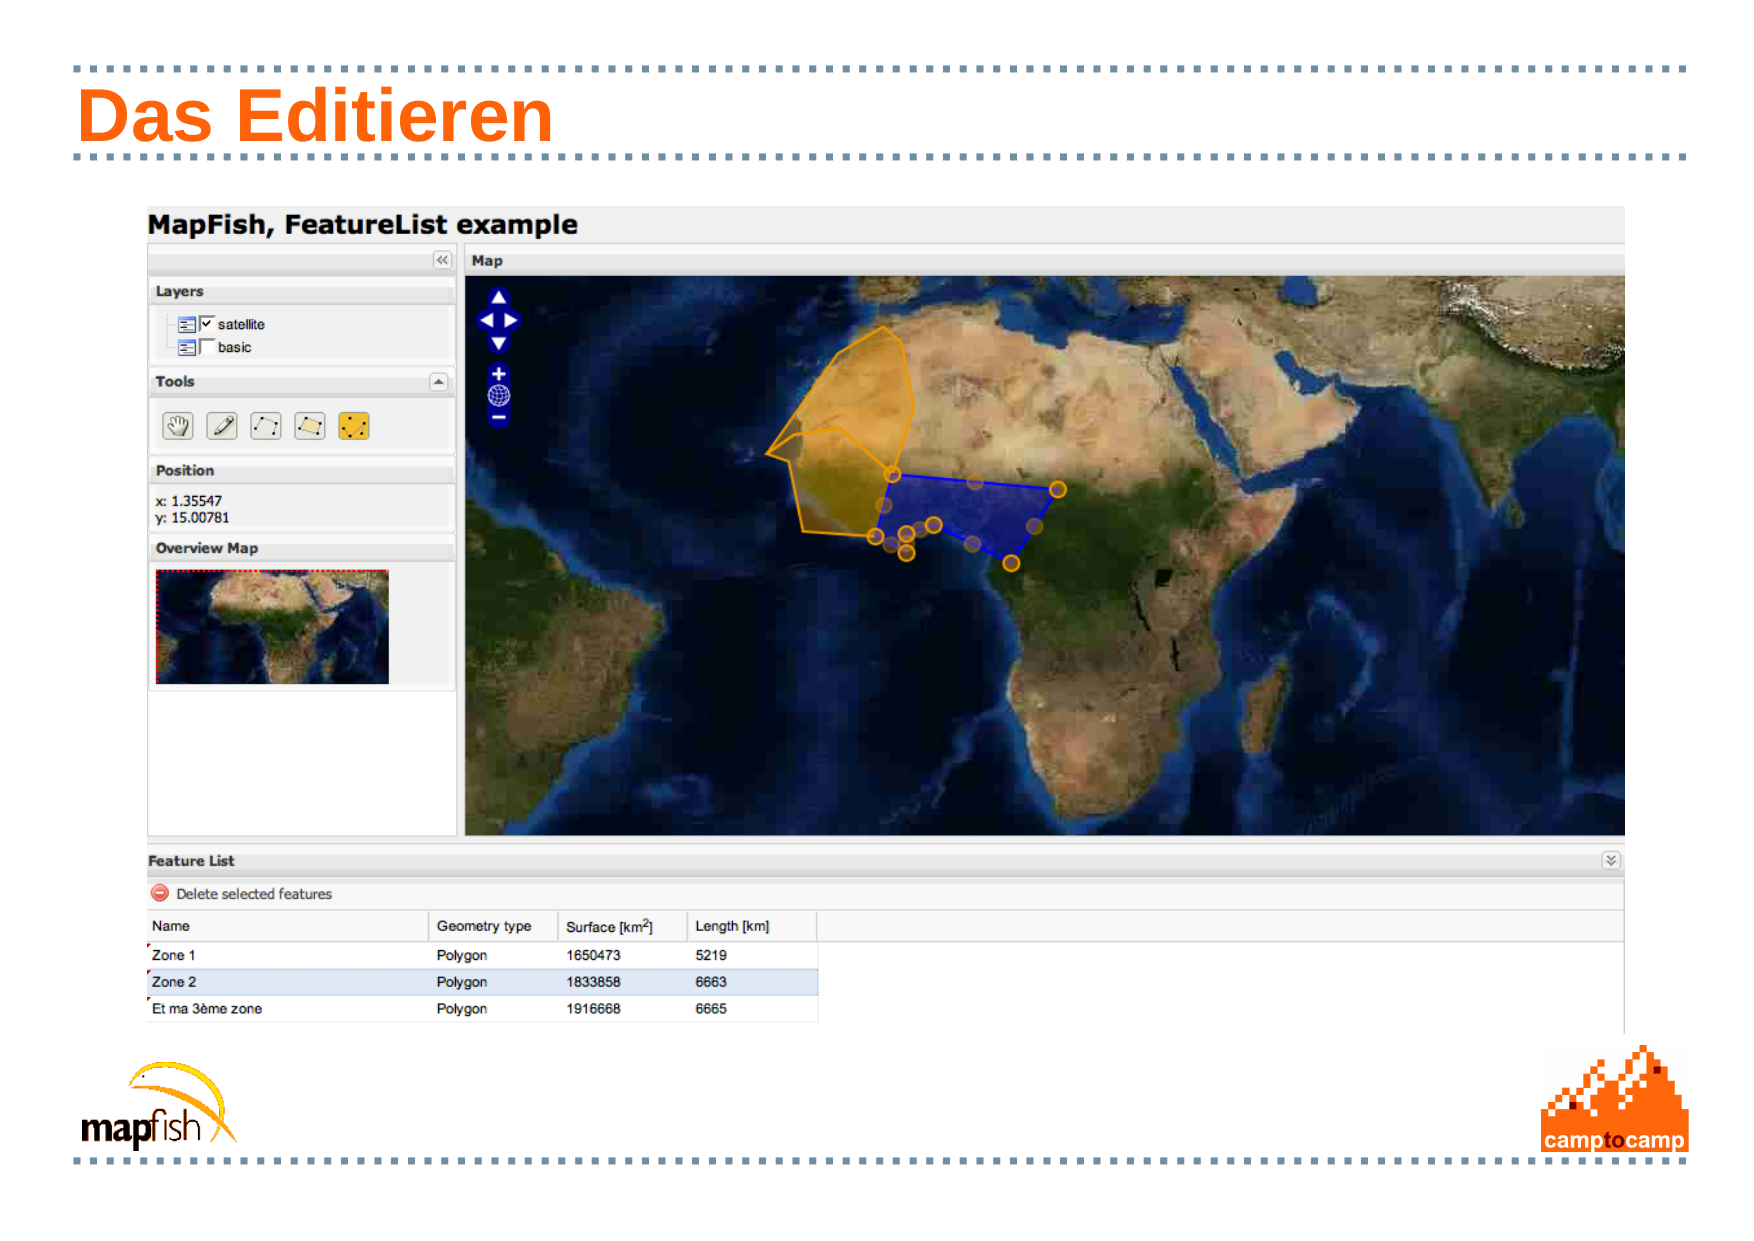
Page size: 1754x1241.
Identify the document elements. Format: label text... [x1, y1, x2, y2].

picture [1541, 1045, 1689, 1152]
picture [147, 206, 1625, 1034]
picture [82, 1062, 237, 1151]
title Das Editieren [76, 73, 1695, 158]
